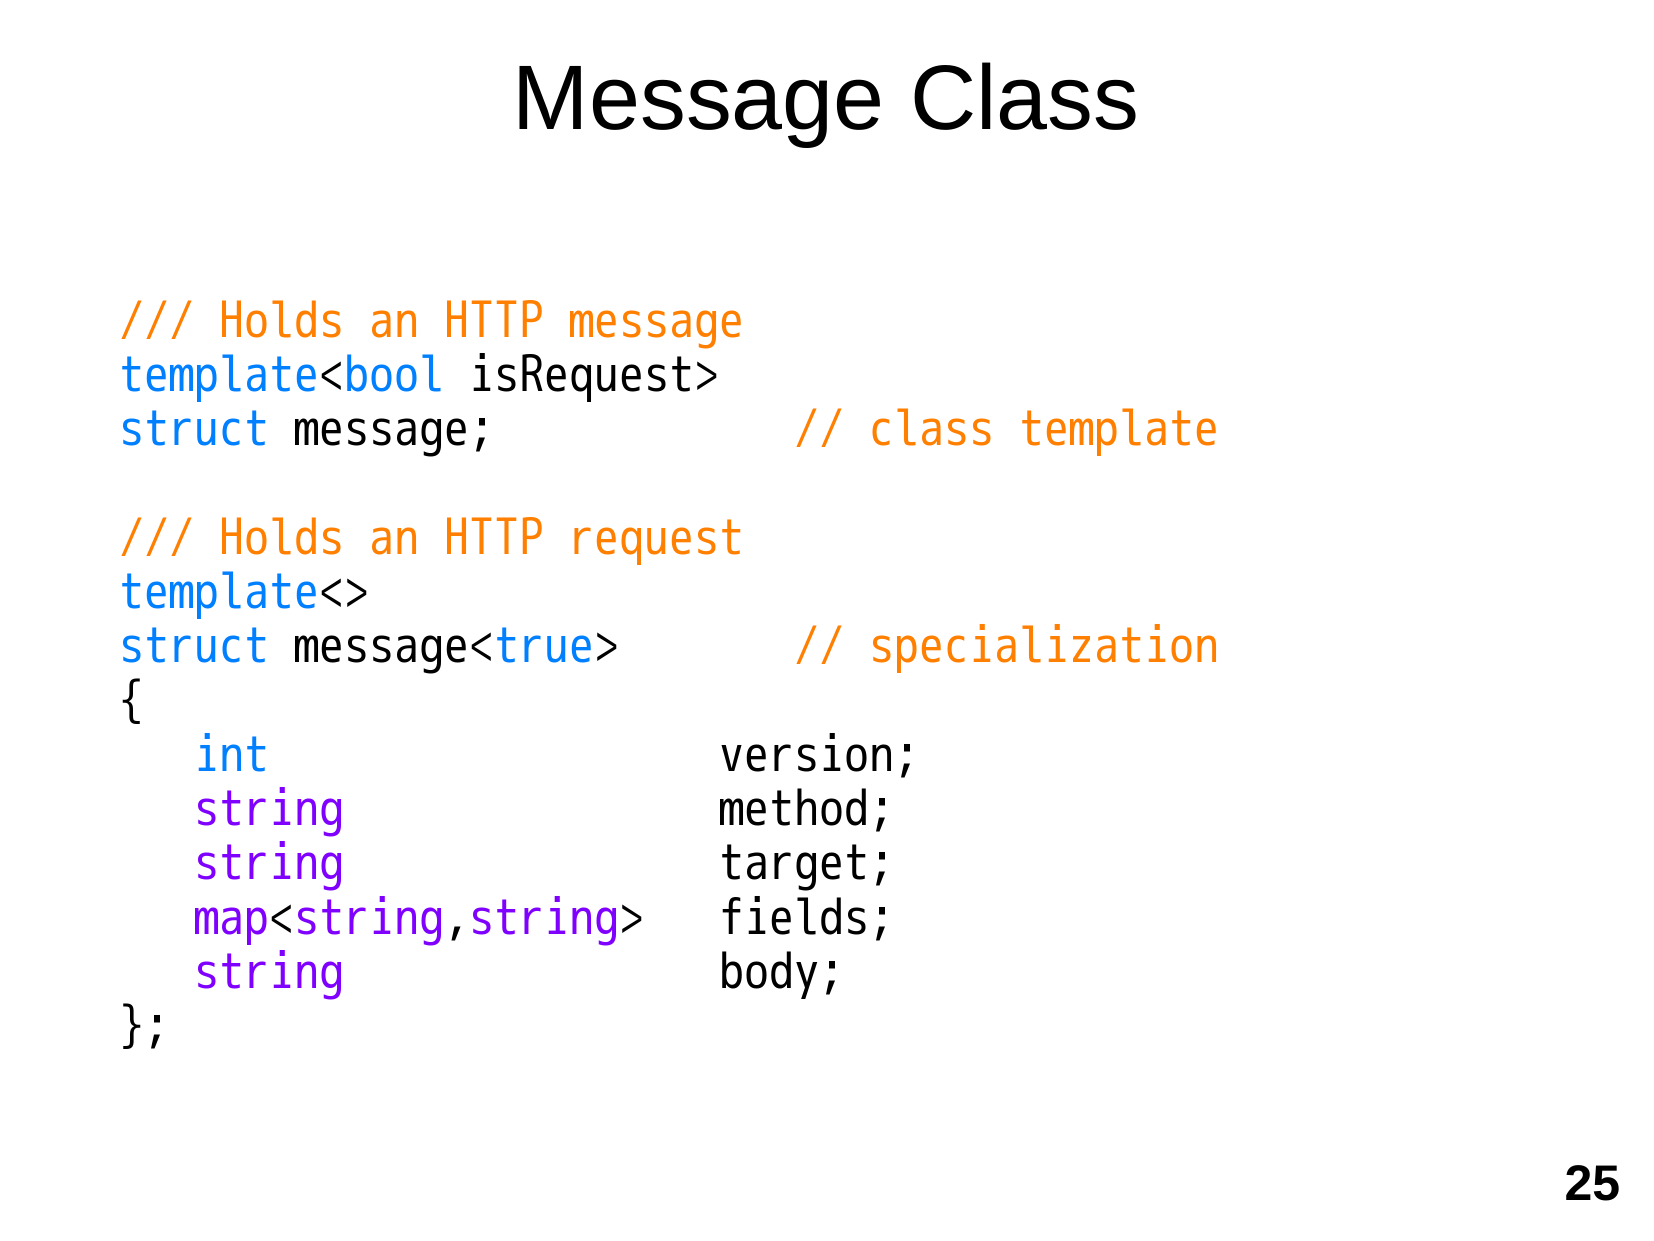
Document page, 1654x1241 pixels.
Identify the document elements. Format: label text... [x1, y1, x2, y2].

text_box /// Holds an HTTP message template<bool isRequest> struct message; // class template /// Holds an HTTP request template<> struct message<true> // specialization { int version; string method; string target; map<string,string> fields; string body; }; [104, 287, 1575, 1125]
title Message Class [82, 15, 1571, 181]
